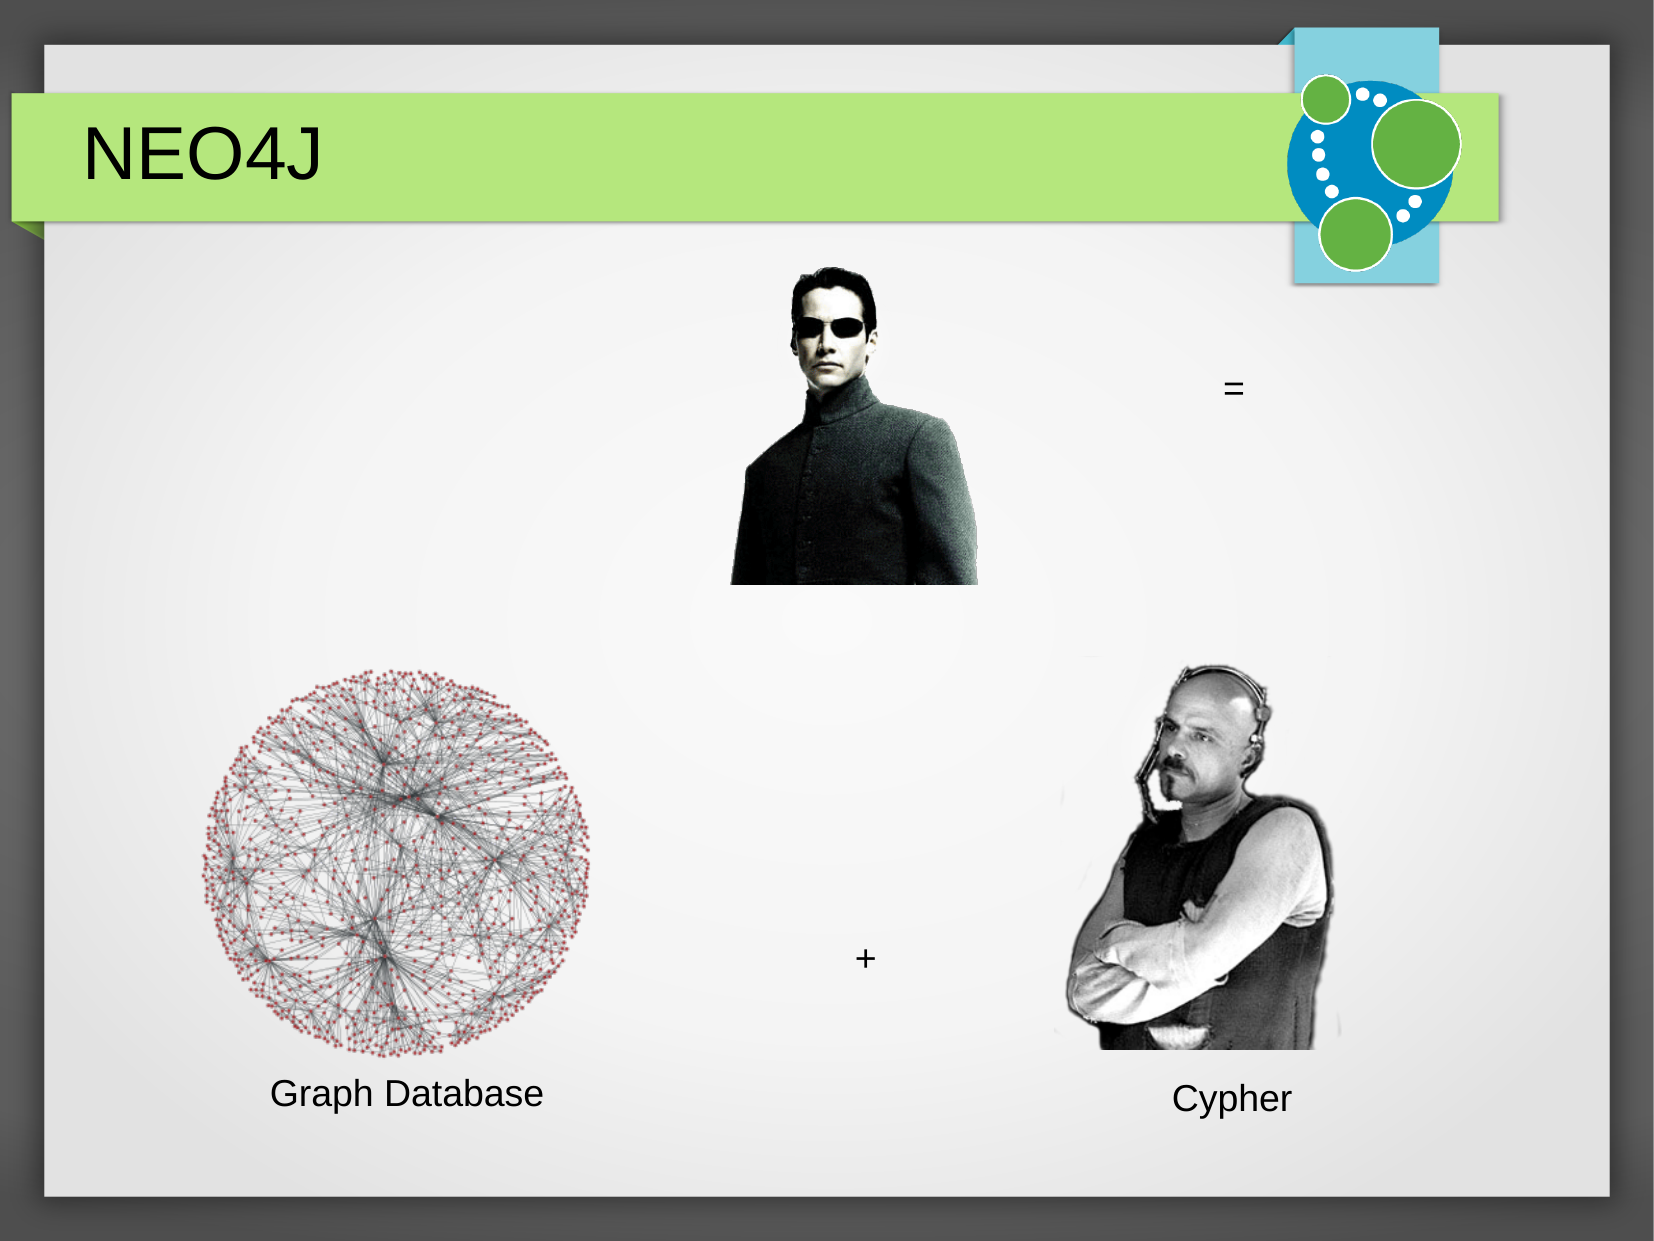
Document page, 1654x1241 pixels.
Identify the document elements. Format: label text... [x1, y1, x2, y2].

text_box Cypher [1157, 1069, 1321, 1141]
text_box Graph Database [255, 1069, 568, 1136]
text_box + [840, 930, 892, 987]
picture [0, 0, 1654, 1241]
text_box = [1208, 360, 1261, 431]
title NEO4J [82, 94, 1264, 213]
